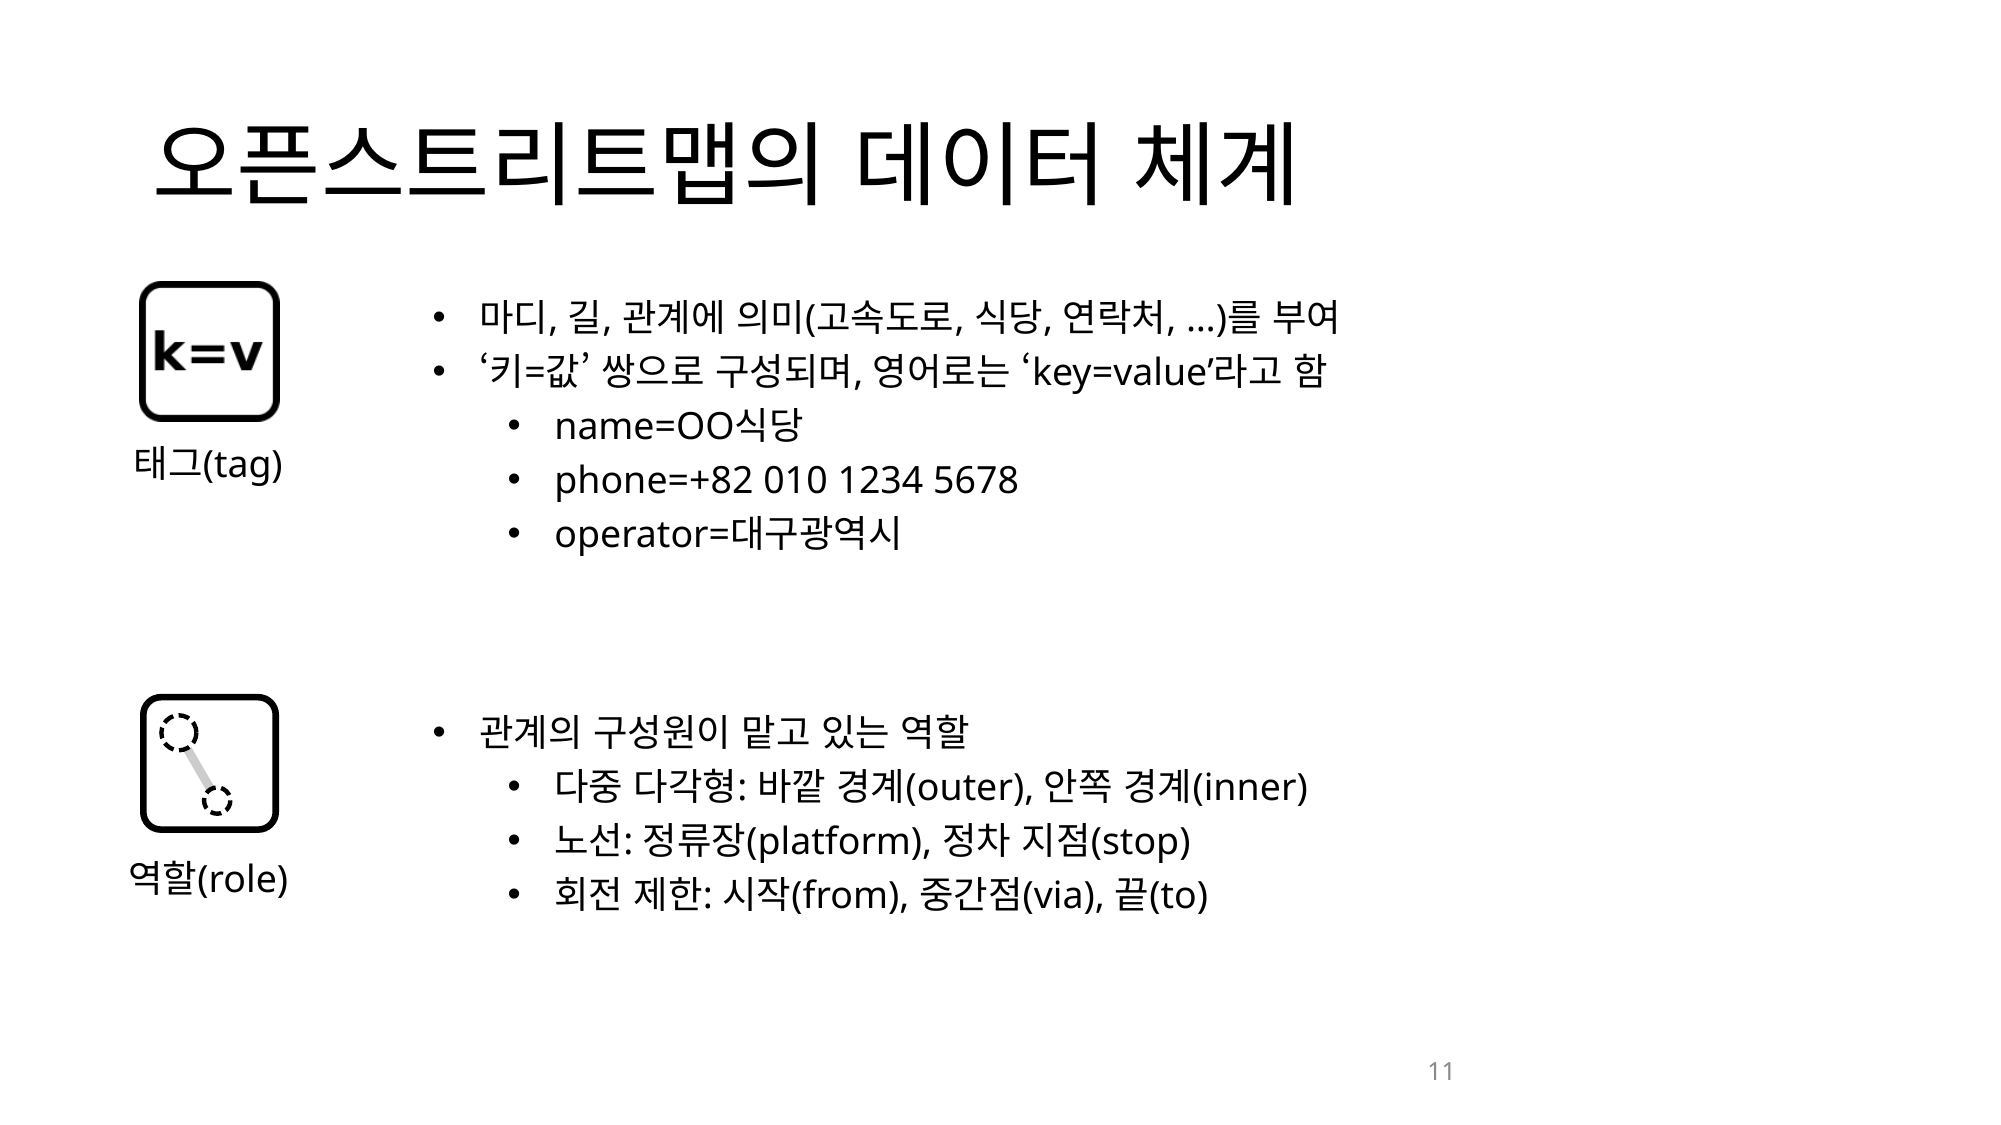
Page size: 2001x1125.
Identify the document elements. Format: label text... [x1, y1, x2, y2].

text_box 관계의 구성원이 맡고 있는 역할 다중 다각형: 바깥 경계(outer), 안쪽 경계(inner) 노선: 정류장(platform), 정차 지점(stop) 회전 제한: 시작(from), 중간점(via), 끝(to) [417, 692, 1833, 924]
title 오픈스트리트맵의 데이터 체계 [137, 59, 1863, 278]
text_box <숫자> [1412, 1042, 1863, 1103]
text_box 태그(tag) [114, 432, 303, 493]
picture [139, 693, 280, 834]
text_box 마디, 길, 관계에 의미(고속도로, 식당, 연락처, …)를 부여 ‘키=값’ 쌍으로 구성되며, 영어로는 ‘key=value’라고 함 name=OO식당 phone=+82 010 1234 5678 operator=대구광역시 [417, 277, 1864, 563]
picture [139, 281, 280, 422]
text_box 역할(role) [110, 847, 307, 909]
